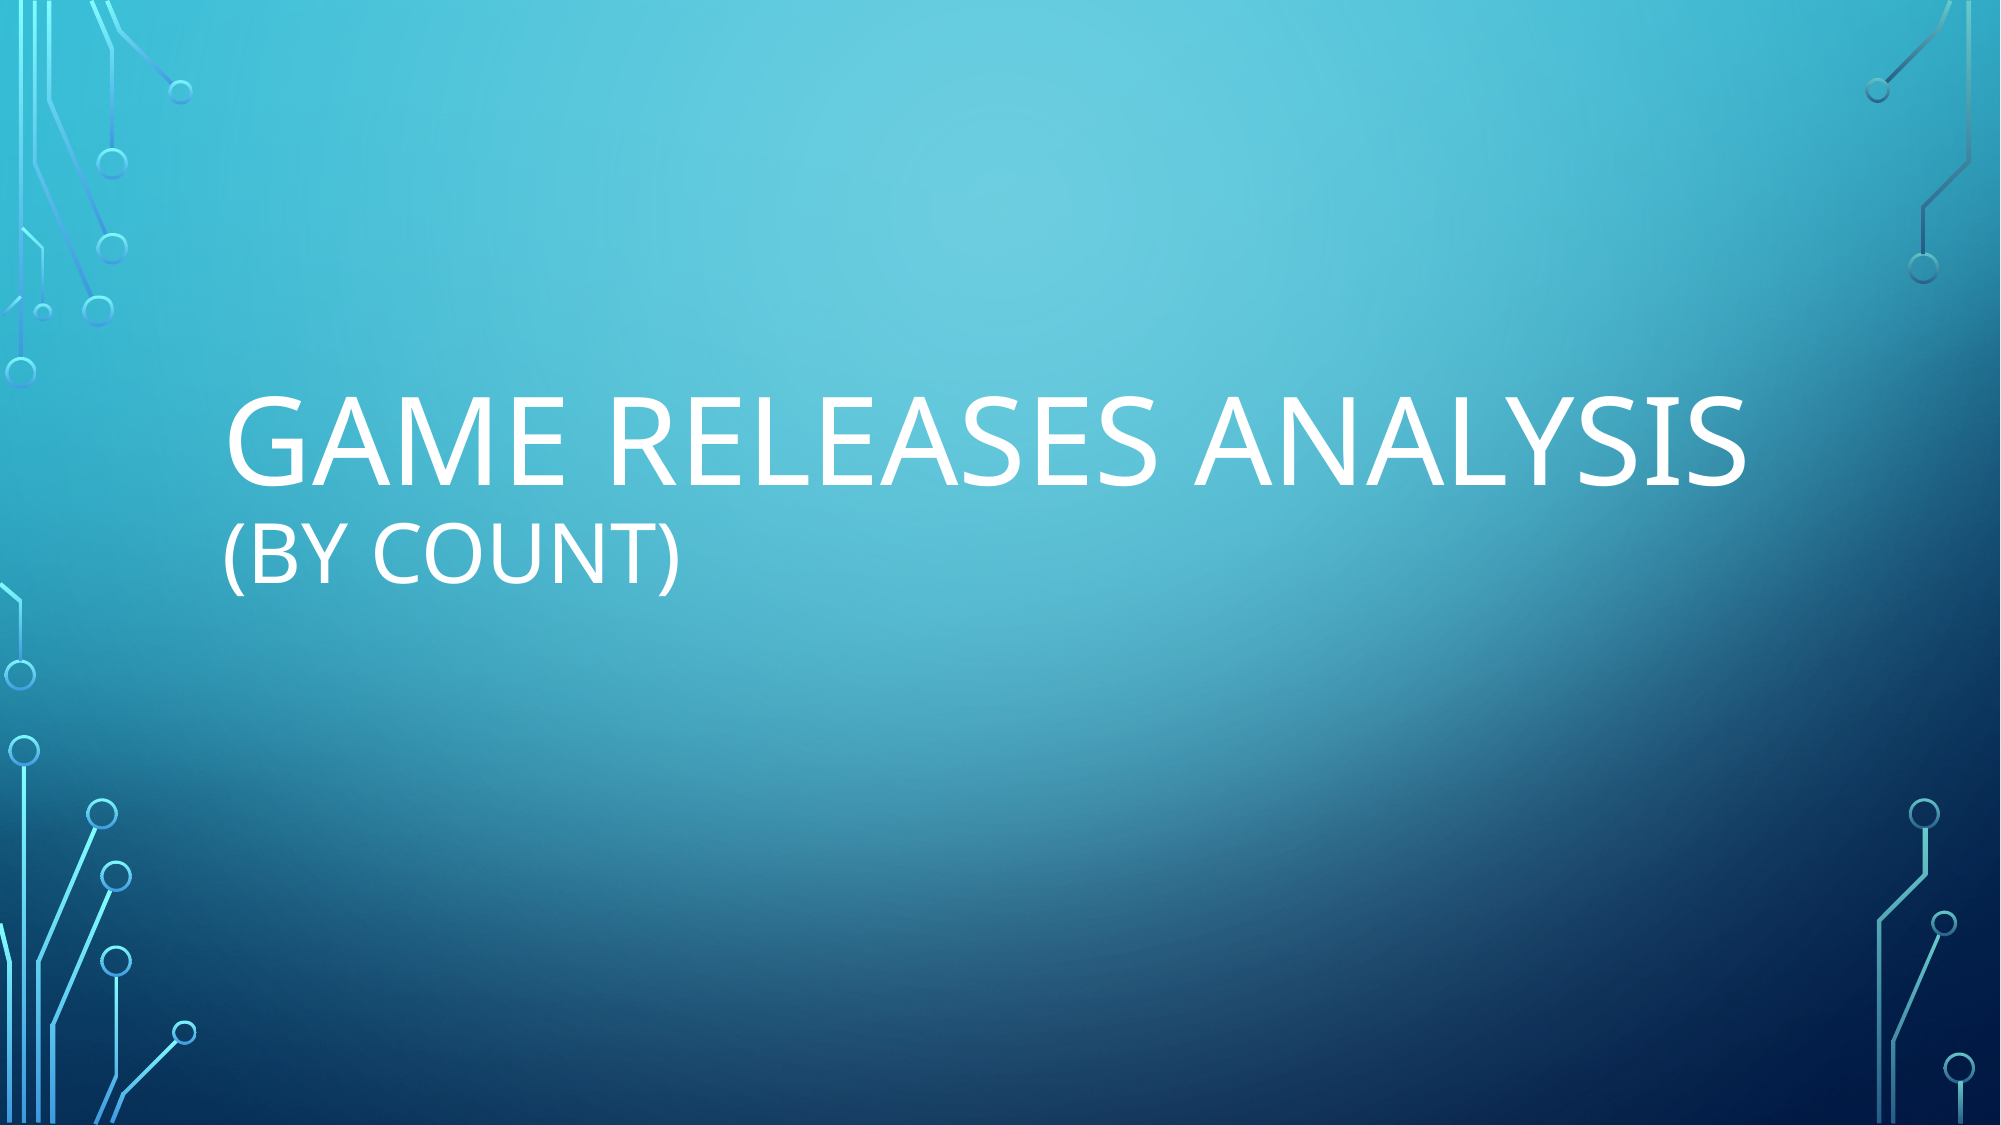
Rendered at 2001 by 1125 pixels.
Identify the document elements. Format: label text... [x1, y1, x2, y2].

title Game releases analysis (by count) [207, 368, 1833, 612]
